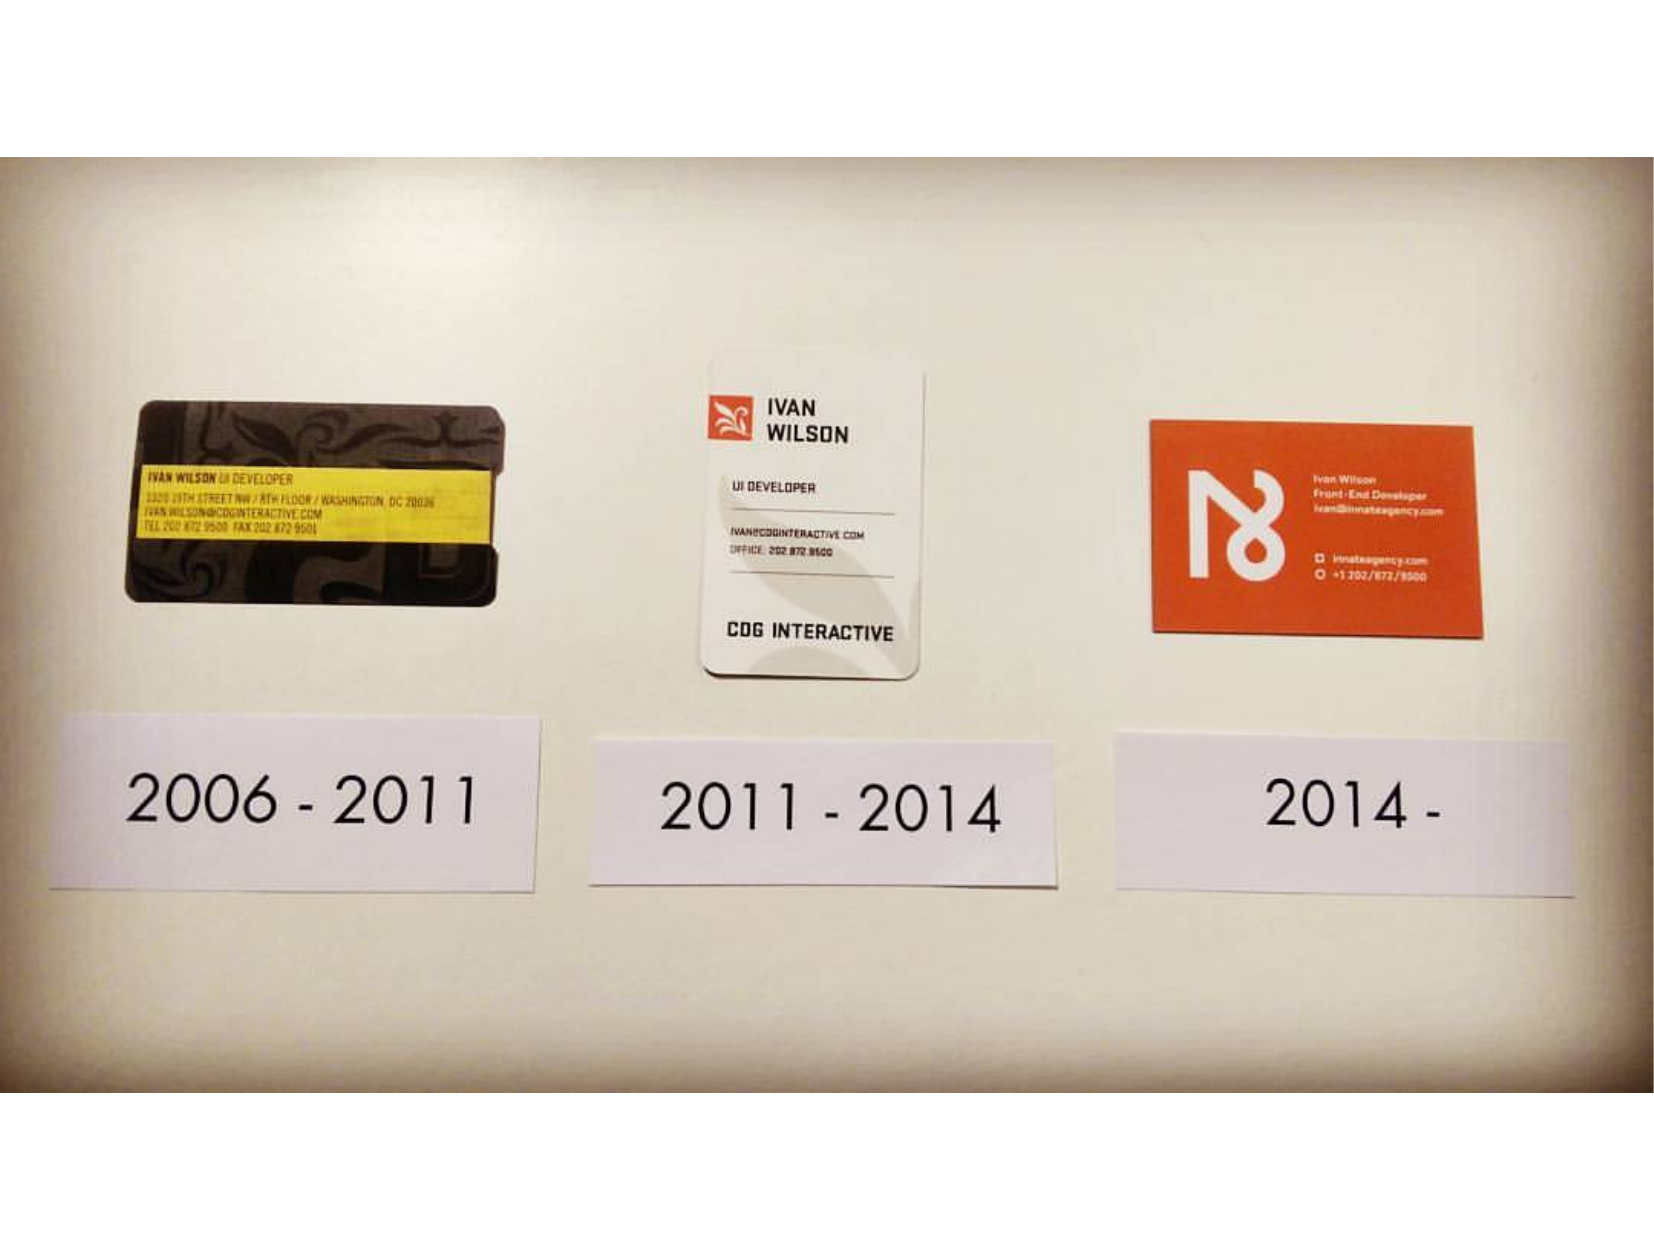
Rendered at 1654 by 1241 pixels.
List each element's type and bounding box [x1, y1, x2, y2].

picture [0, 157, 1654, 1093]
